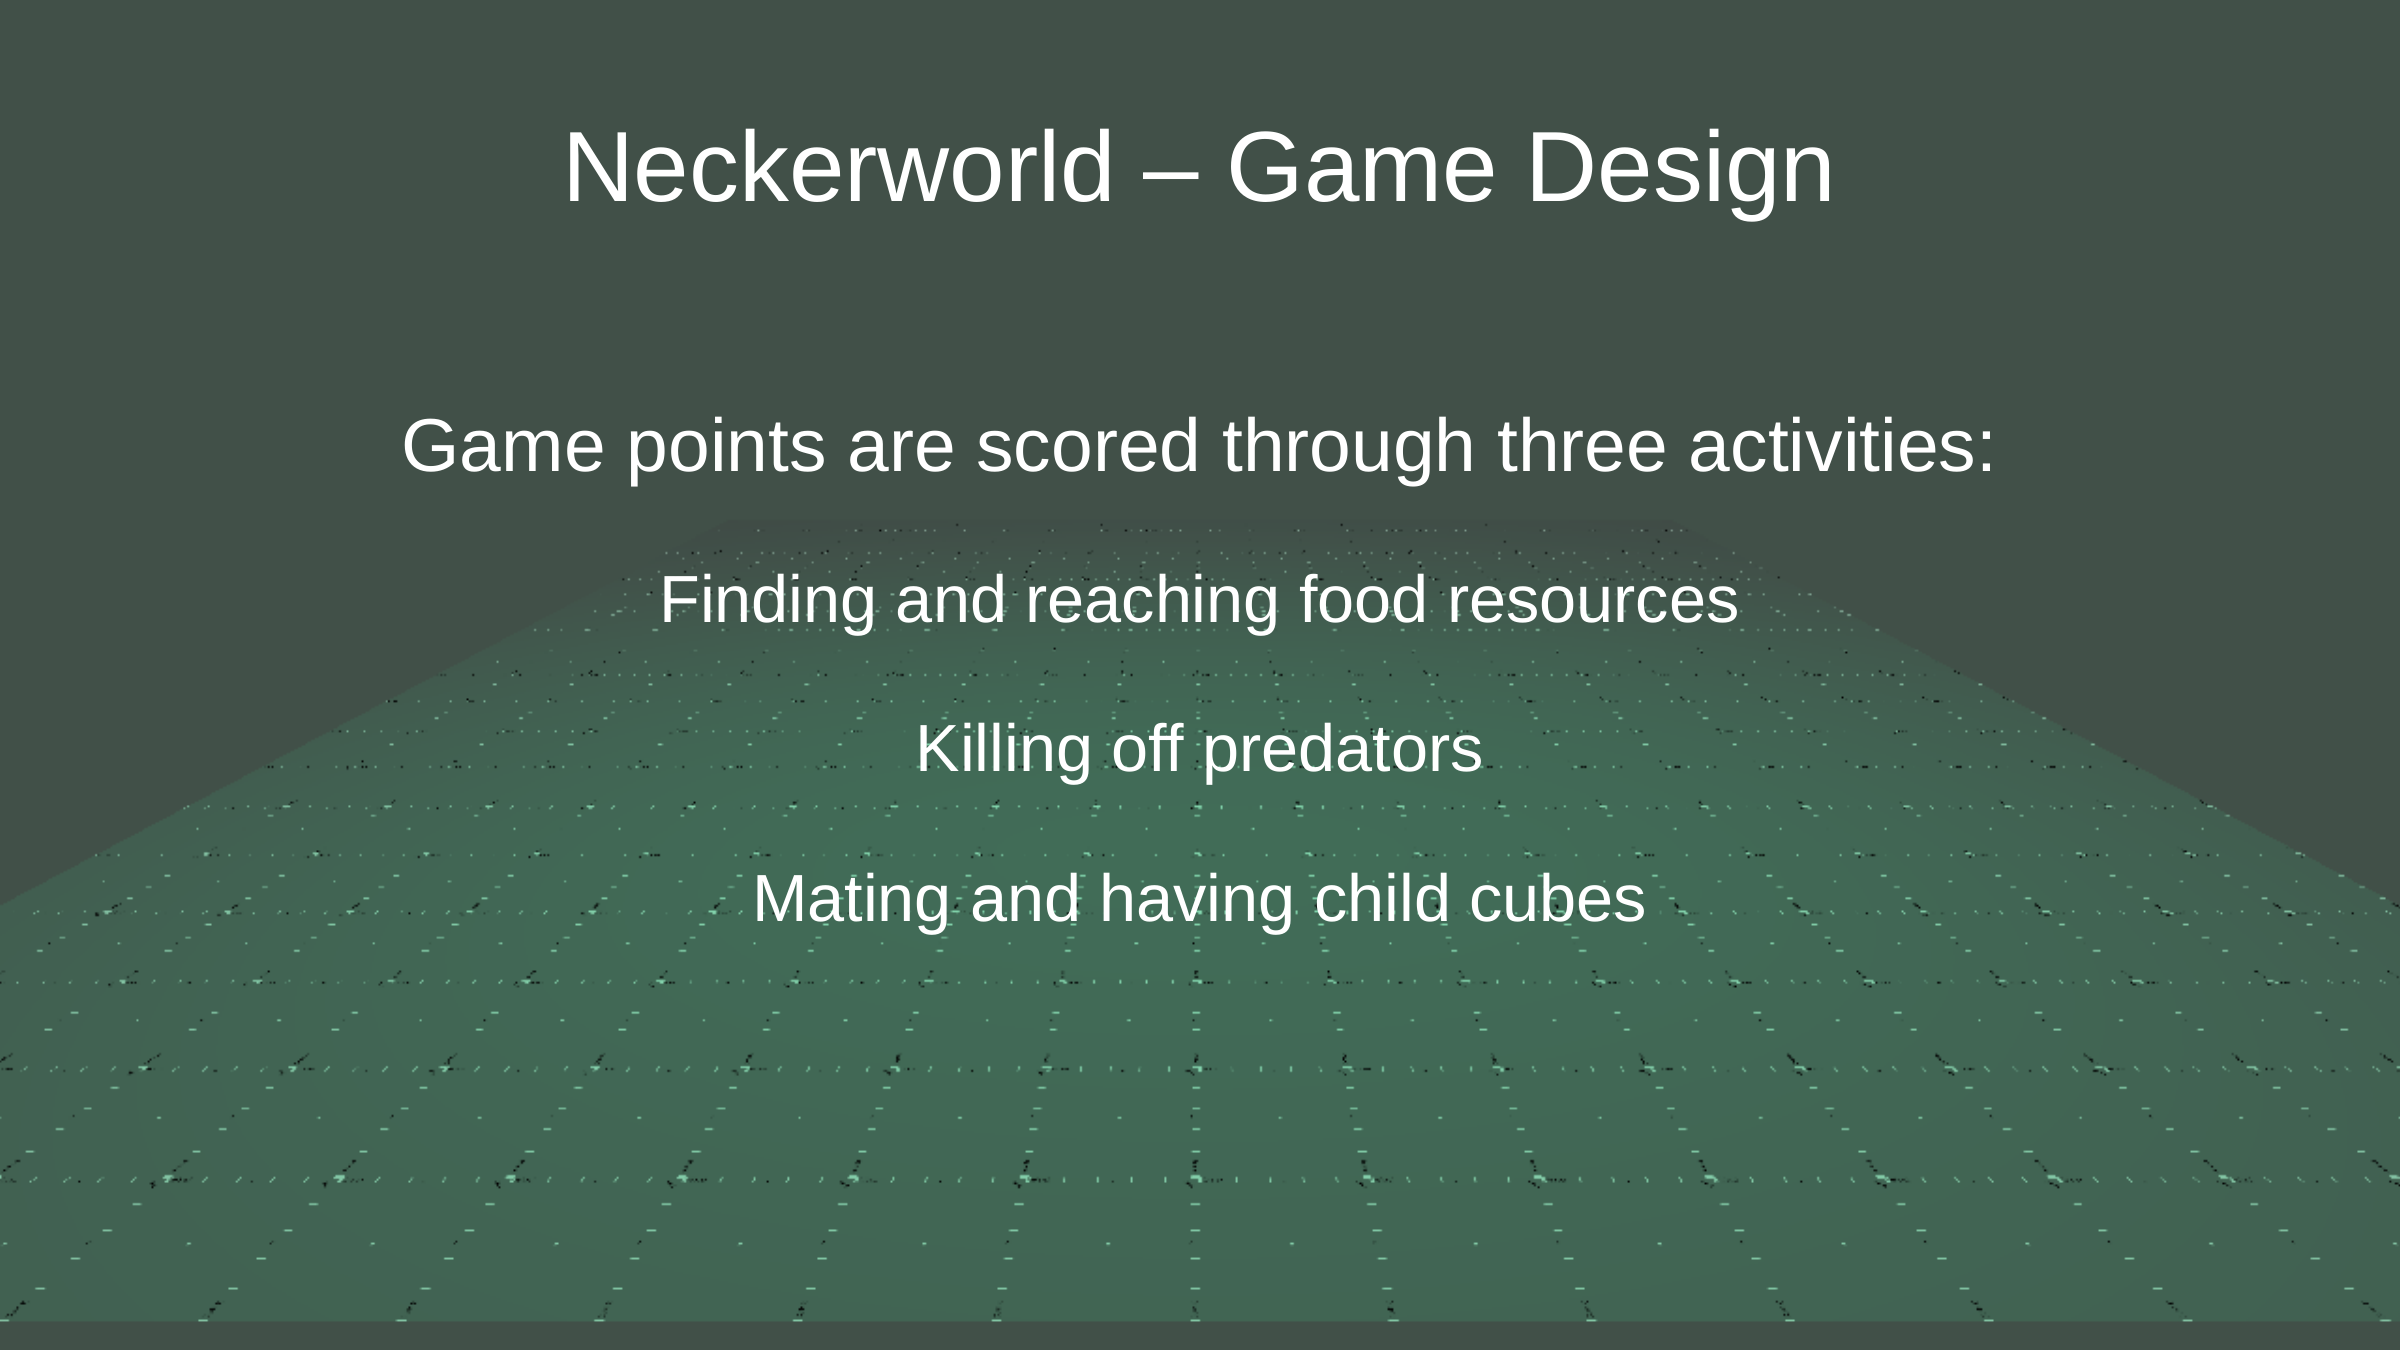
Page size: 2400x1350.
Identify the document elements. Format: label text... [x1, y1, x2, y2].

subtitle Game points are scored through three activities: Finding and reaching food resources Killing off predators Mating and having child cubes [120, 223, 2281, 1115]
title Neckerworld – Game Design [120, 53, 2280, 223]
picture [0, 0, 2400, 1350]
